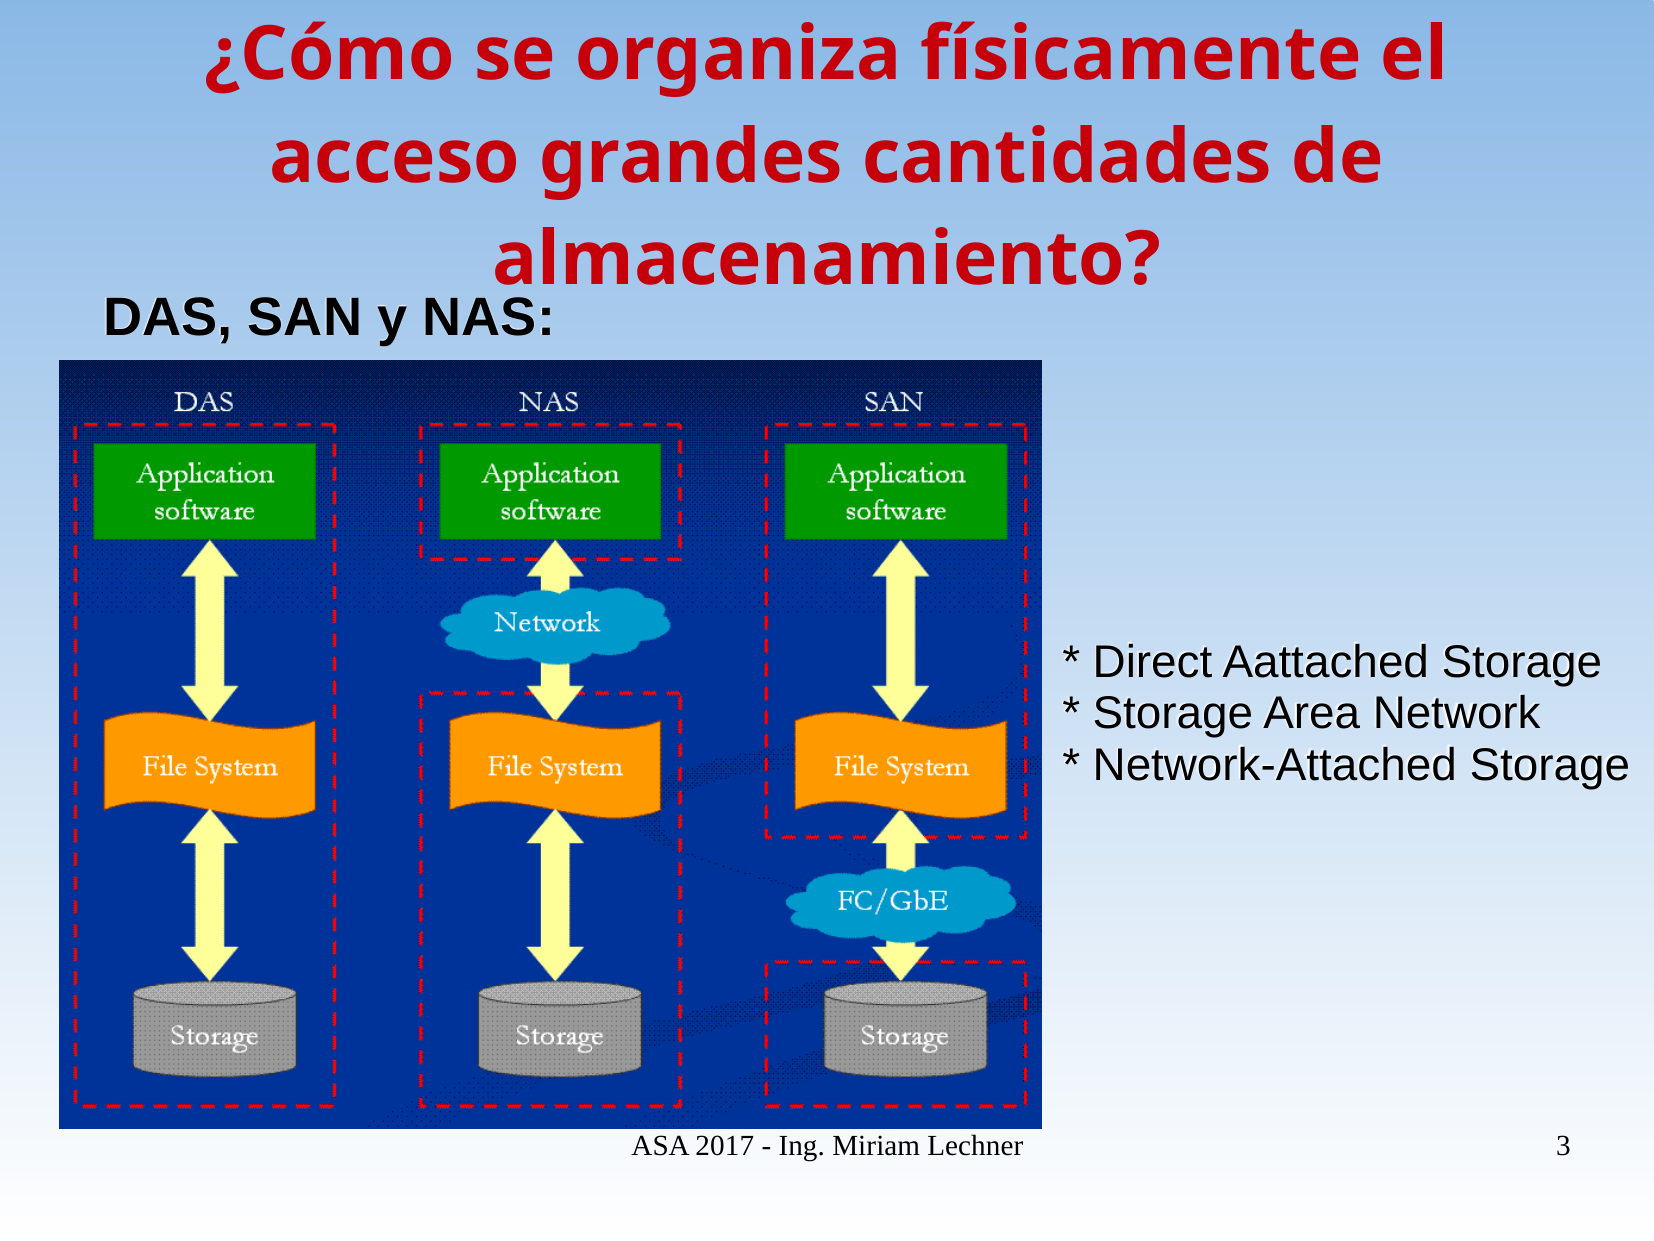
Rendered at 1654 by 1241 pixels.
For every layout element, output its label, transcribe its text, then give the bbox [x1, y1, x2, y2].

text_box * Direct Aattached Storage * Storage Area Network * Network-Attached Storage [1047, 628, 1646, 798]
text_box DAS, SAN y NAS: [88, 279, 586, 355]
picture [59, 360, 1042, 1129]
title ¿Cómo se organiza físicamente el acceso grandes cantidades de almacenamiento? [82, 29, 1571, 277]
